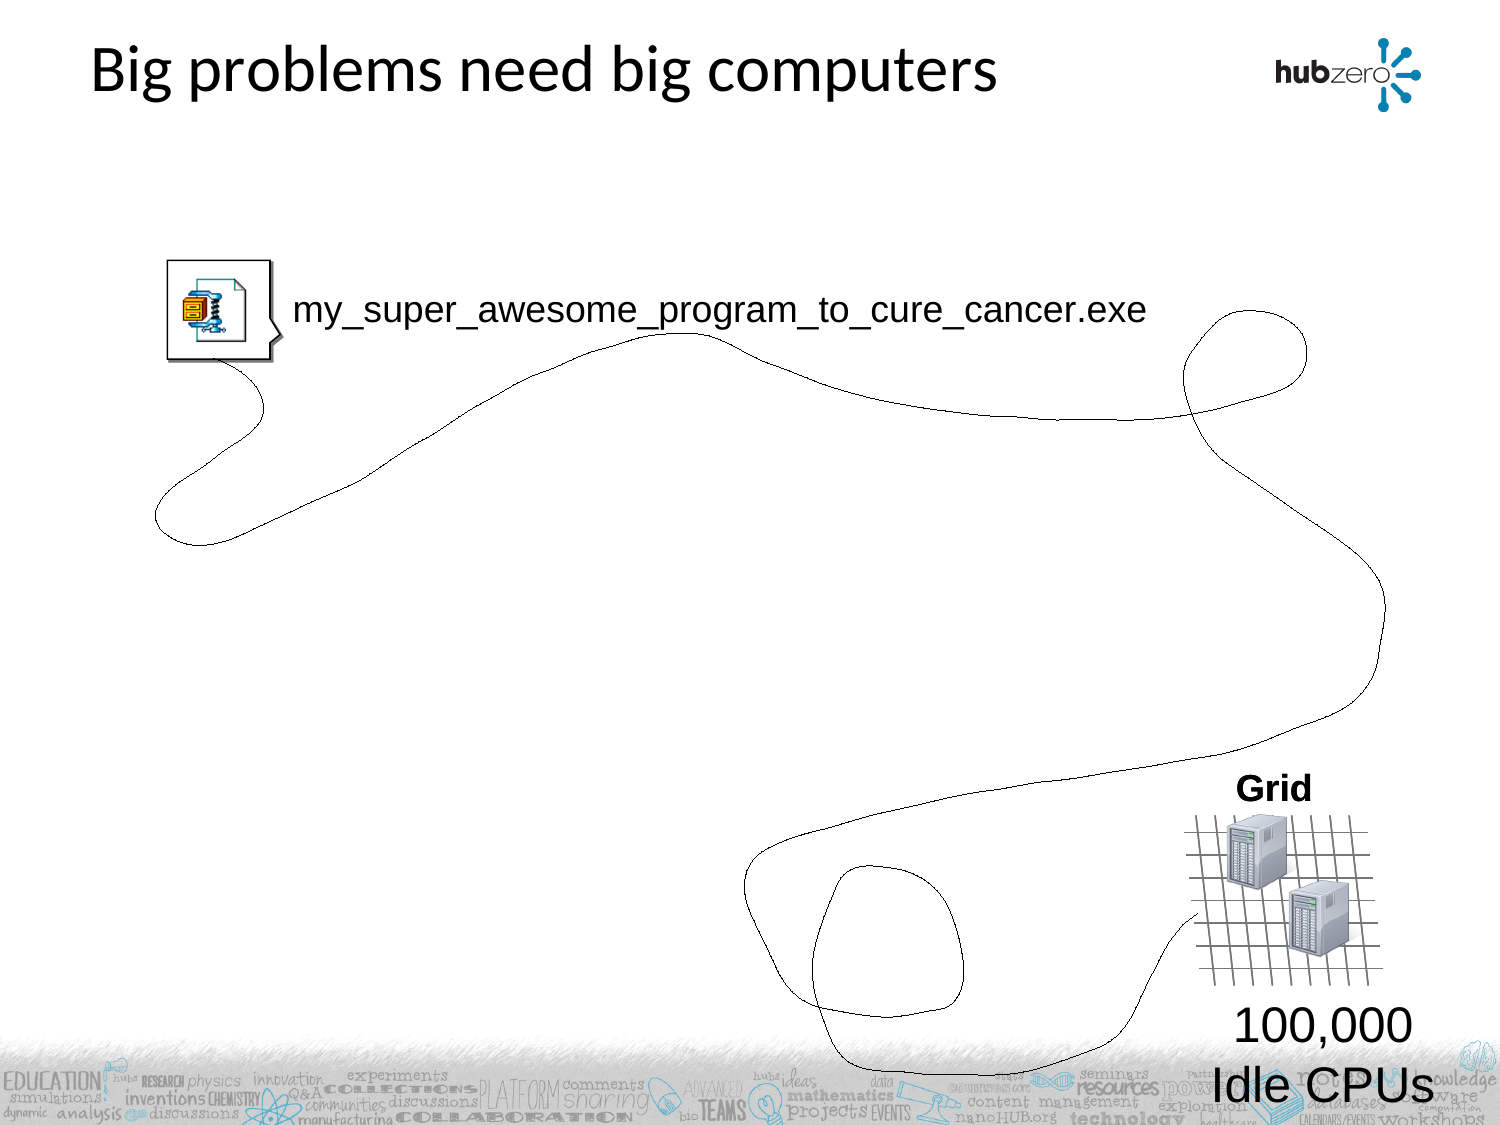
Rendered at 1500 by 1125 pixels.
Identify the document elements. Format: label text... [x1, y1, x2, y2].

text_box [167, 260, 277, 360]
title Big problems need big computers [75, 12, 1249, 118]
text_box my_super_awesome_program_to_cure_cancer.exe [277, 277, 1160, 338]
picture [1215, 811, 1373, 960]
picture [1272, 35, 1424, 115]
picture [175, 271, 253, 350]
text_box Grid [1221, 756, 1328, 817]
text_box 100,000 Idle CPUs [1195, 985, 1451, 1121]
picture [0, 1034, 1500, 1125]
